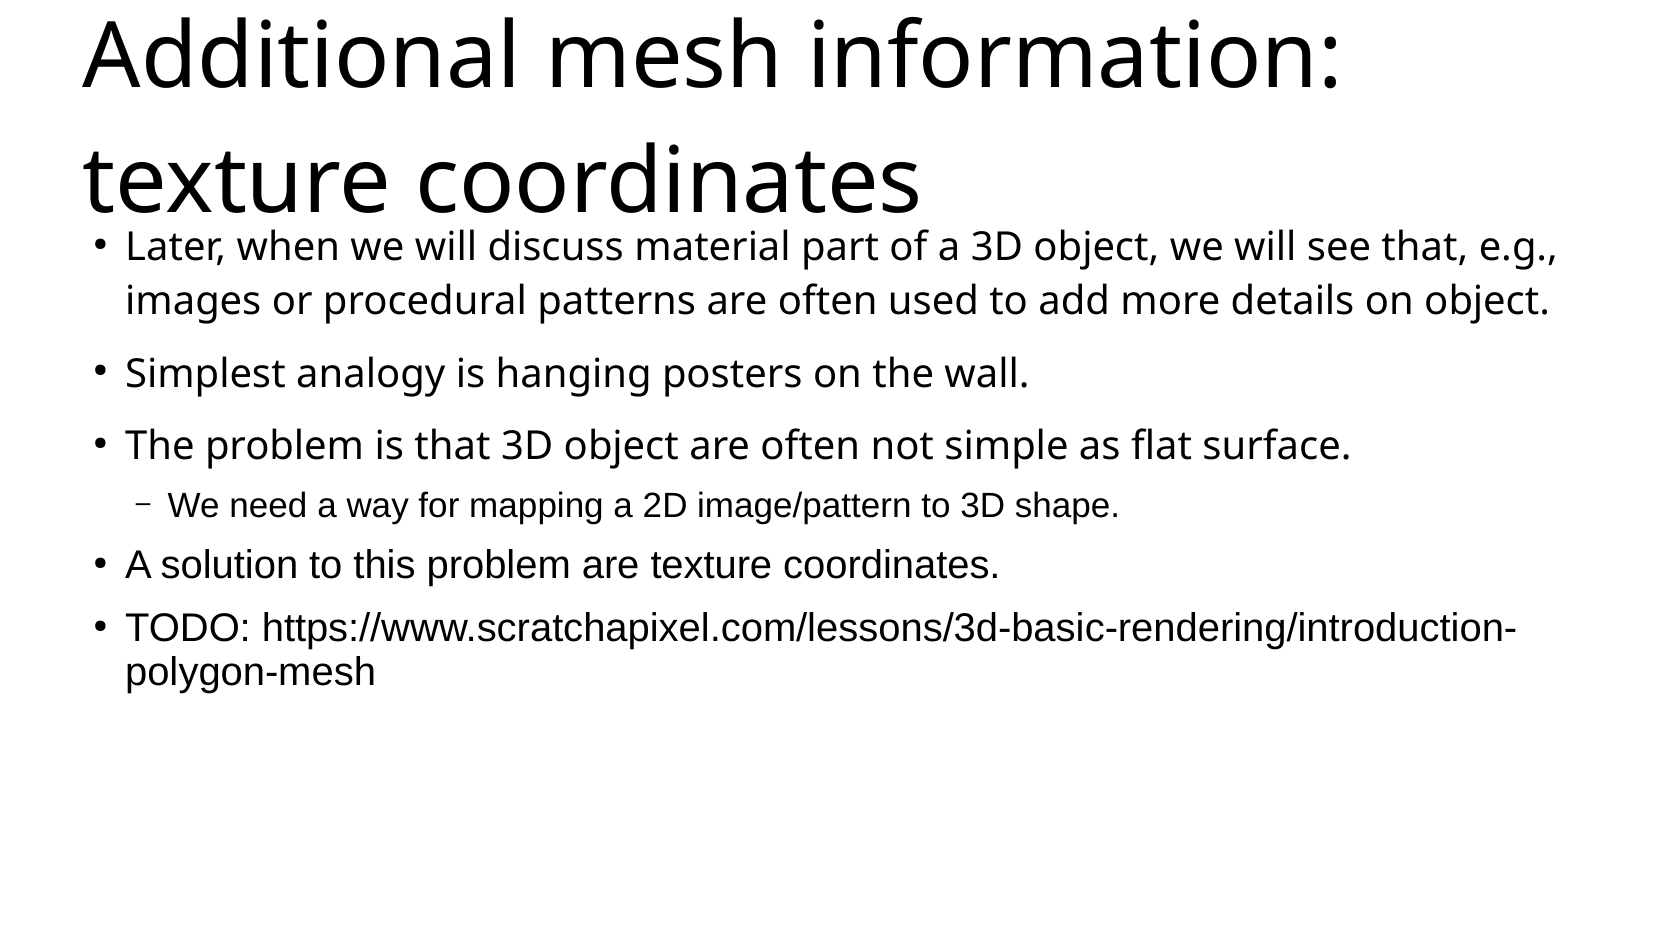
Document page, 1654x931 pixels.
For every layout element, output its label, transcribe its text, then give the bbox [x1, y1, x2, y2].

title Additional mesh information: texture coordinates [82, 0, 1571, 217]
list Later, when we will discuss material part of a 3D object, we will see that, e.g., images or procedural patterns are often used to add more details on object. Simplest analogy is hanging posters on the wall. The problem is that 3D object are often not simple as flat surface. We need a way for mapping a 2D image/pattern to 3D shape. A solution to this problem are texture coordinates. TODO: https://www.scratchapixel.com/lessons/3d-basic-rendering/introduction-polygon-mesh [82, 217, 1571, 758]
